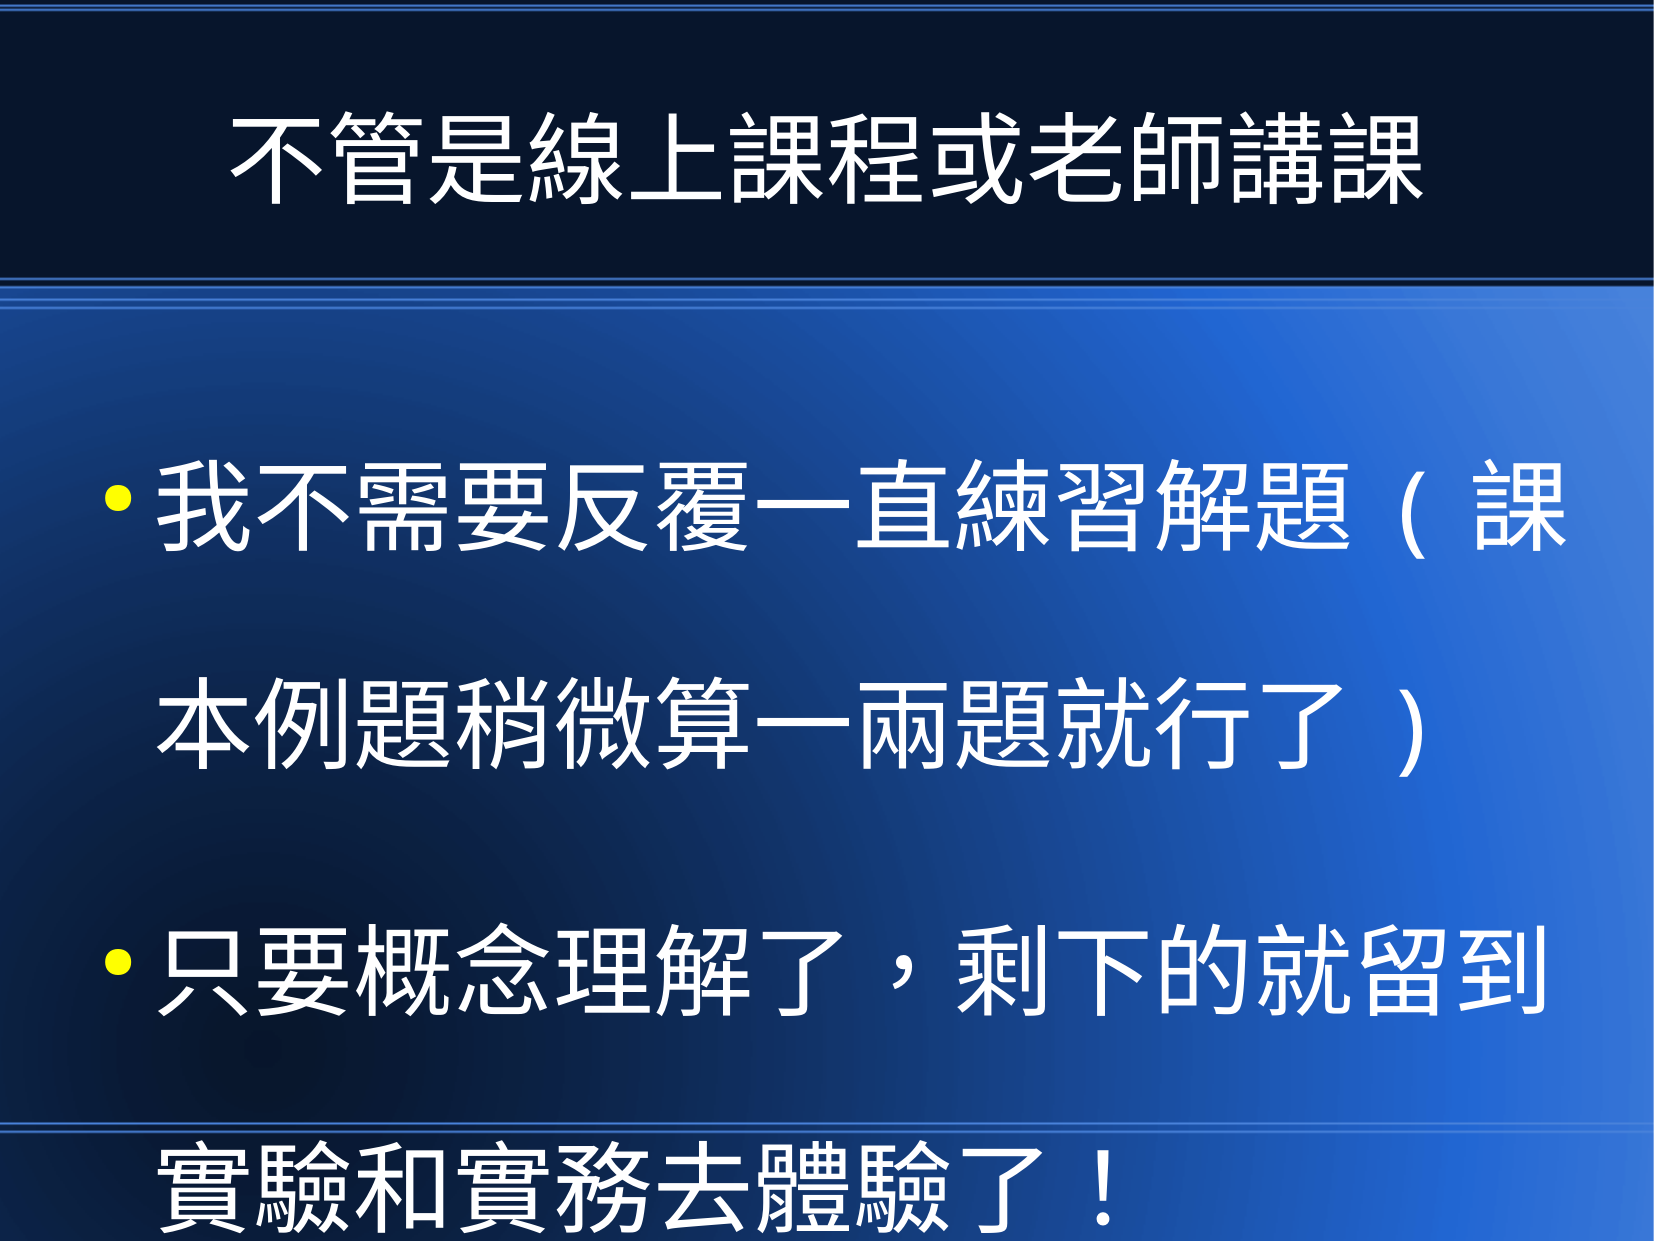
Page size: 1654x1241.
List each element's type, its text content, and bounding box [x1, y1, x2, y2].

list 我不需要反覆一直練習解題(課本例題稍微算一兩題就行了) 只要概念理解了，剩下的就留到實驗和實務去體驗了！ [82, 355, 1571, 1241]
picture [0, 0, 1654, 1241]
title 不管是線上課程或老師講課 [82, 49, 1571, 257]
